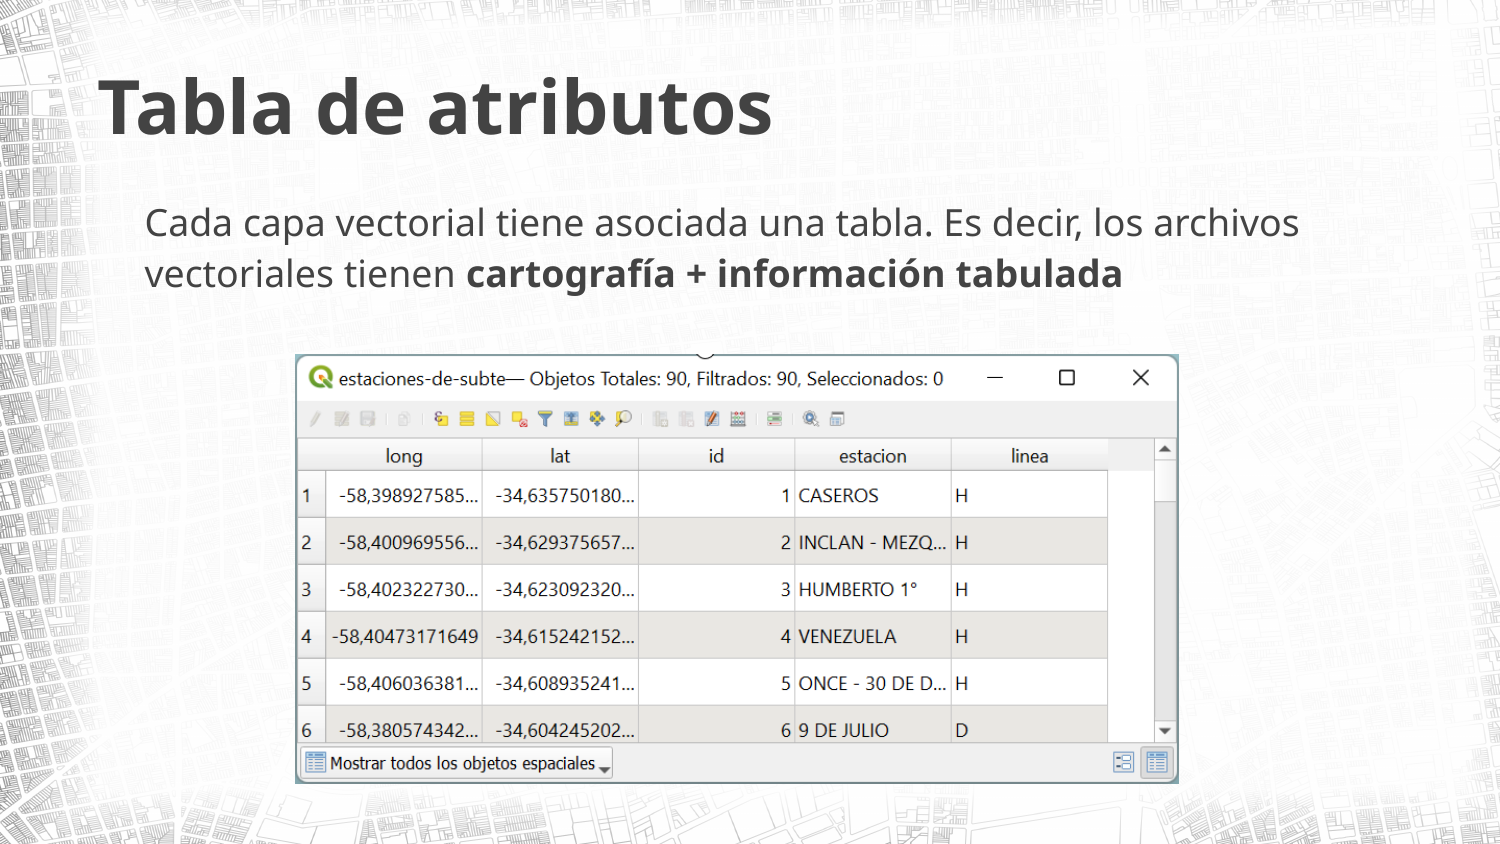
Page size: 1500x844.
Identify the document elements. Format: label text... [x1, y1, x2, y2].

text_box Tabla de atributos [82, 47, 1264, 237]
picture [0, 0, 1500, 844]
text_box Cada capa vectorial tiene asociada una tabla. Es decir, los archivos vectoriales tienen cartografía + información tabulada [129, 188, 1500, 378]
